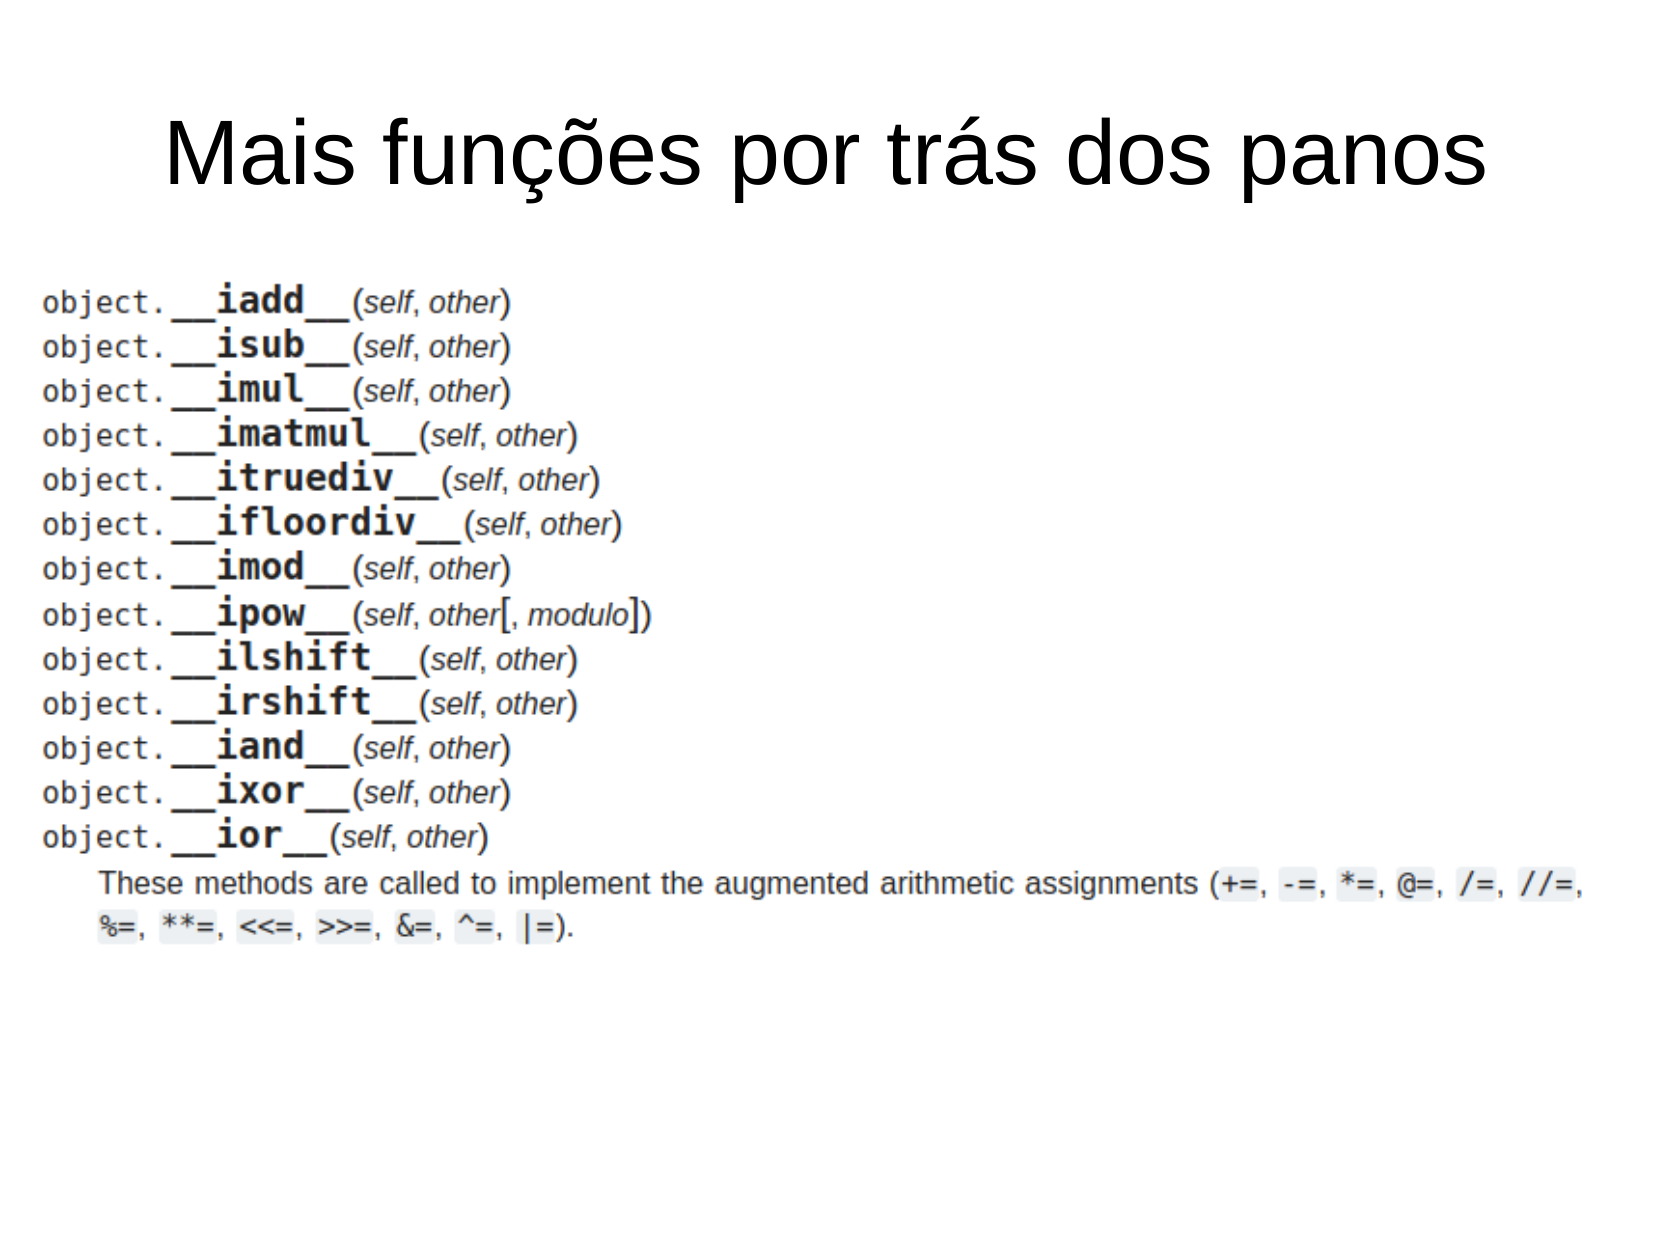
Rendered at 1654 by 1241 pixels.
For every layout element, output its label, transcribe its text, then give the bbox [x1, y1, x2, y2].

picture [11, 271, 1636, 949]
title Mais funções por trás dos panos [82, 49, 1571, 257]
